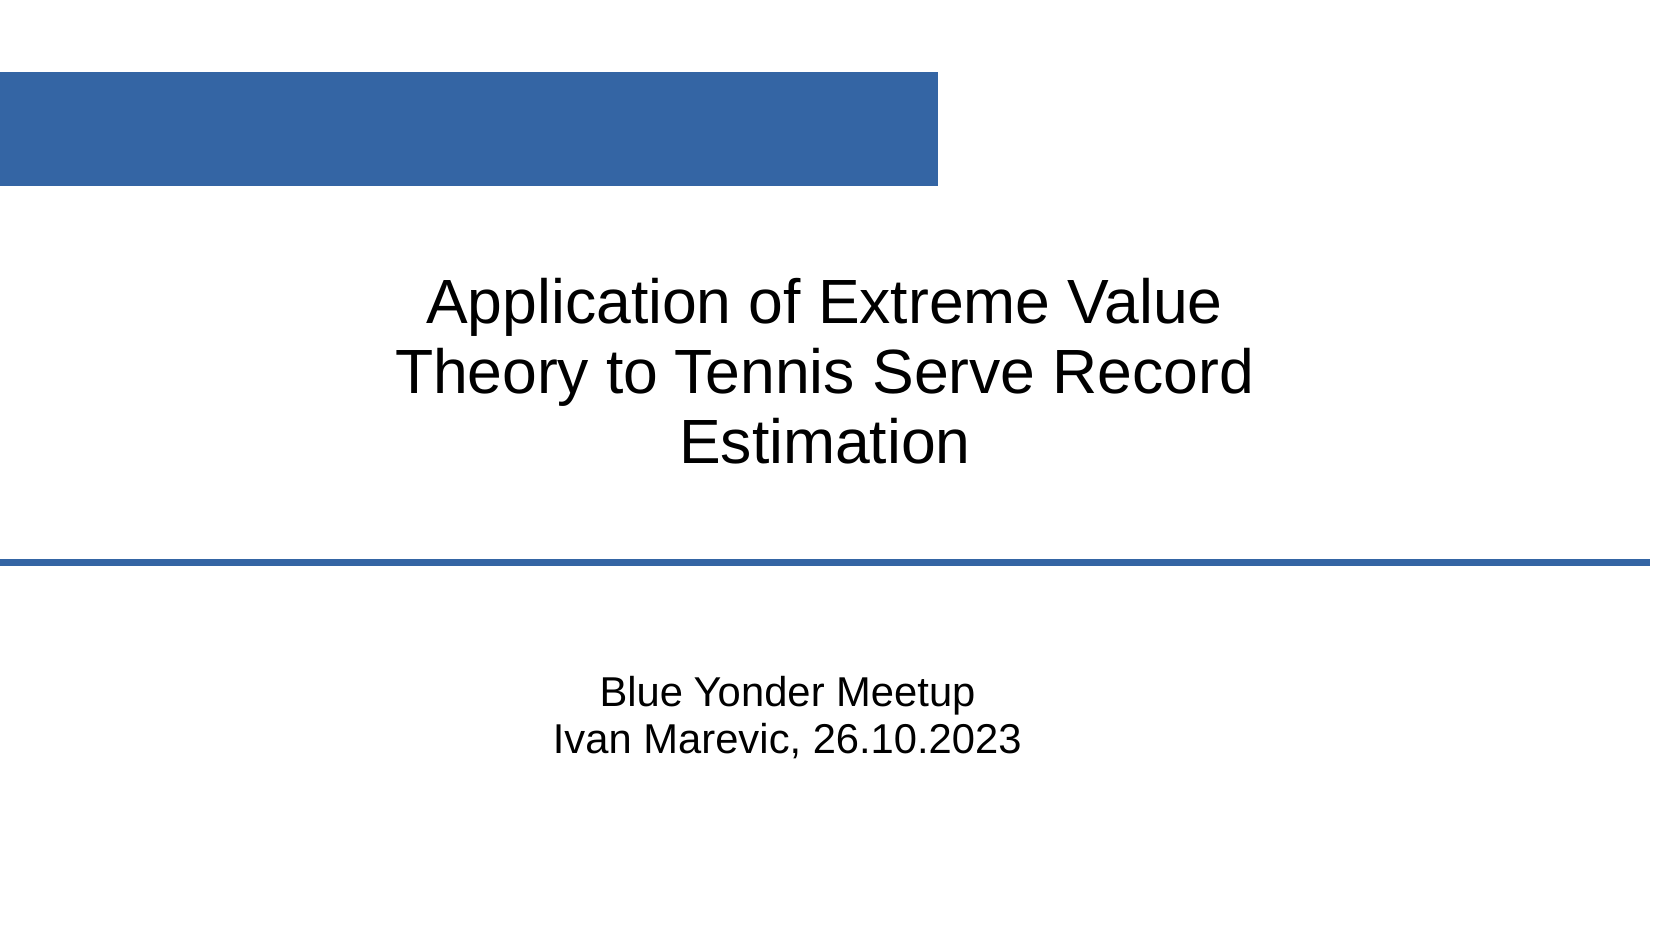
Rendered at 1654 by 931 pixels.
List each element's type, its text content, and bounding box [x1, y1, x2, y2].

text_box [0, 72, 938, 186]
title Application of Extreme Value Theory to Tennis Serve Record Estimation [375, 144, 1276, 559]
title Blue Yonder Meetup Ivan Marevic, 26.10.2023 [337, 487, 1238, 931]
